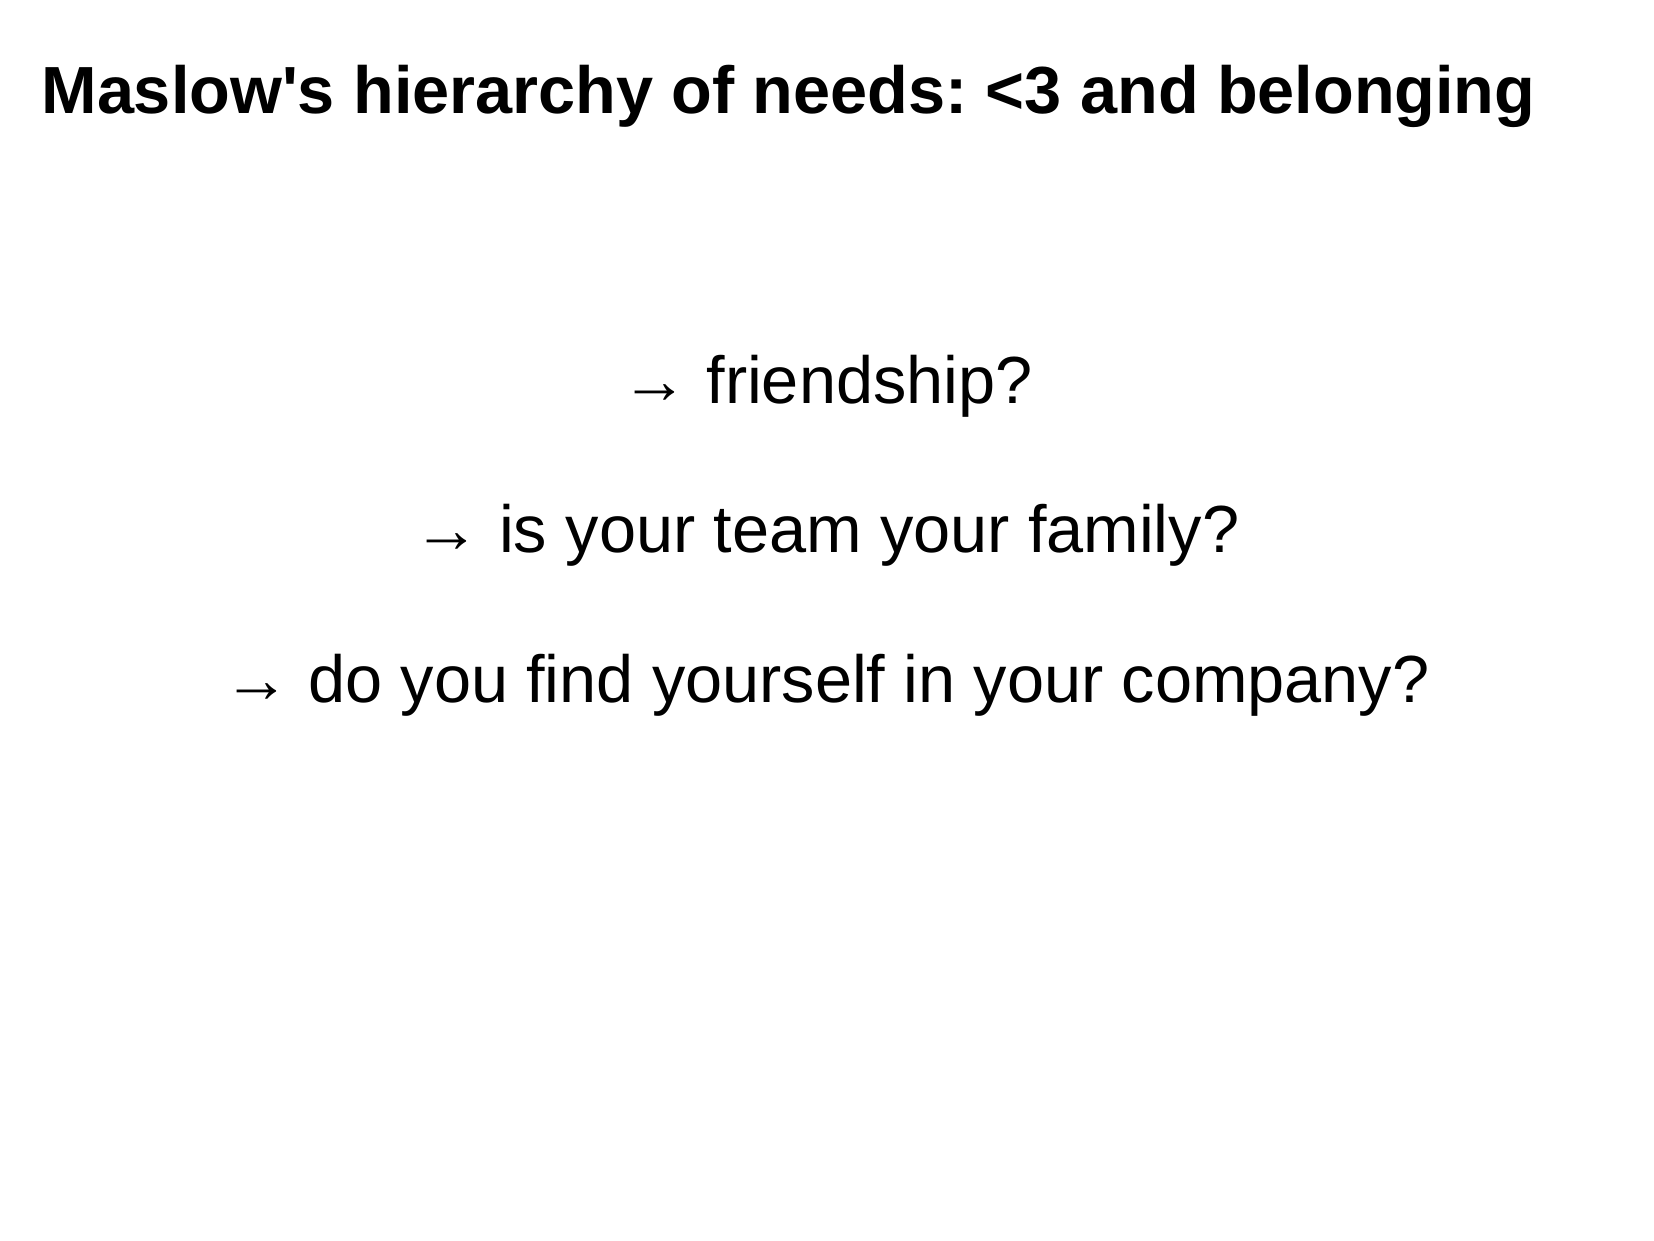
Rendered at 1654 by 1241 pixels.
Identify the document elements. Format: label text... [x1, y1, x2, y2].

text_box → friendship? → is your team your family? → do you find yourself in your company? [82, 49, 1571, 1010]
subtitle Maslow's hierarchy of needs: <3 and belonging [0, 15, 1654, 241]
